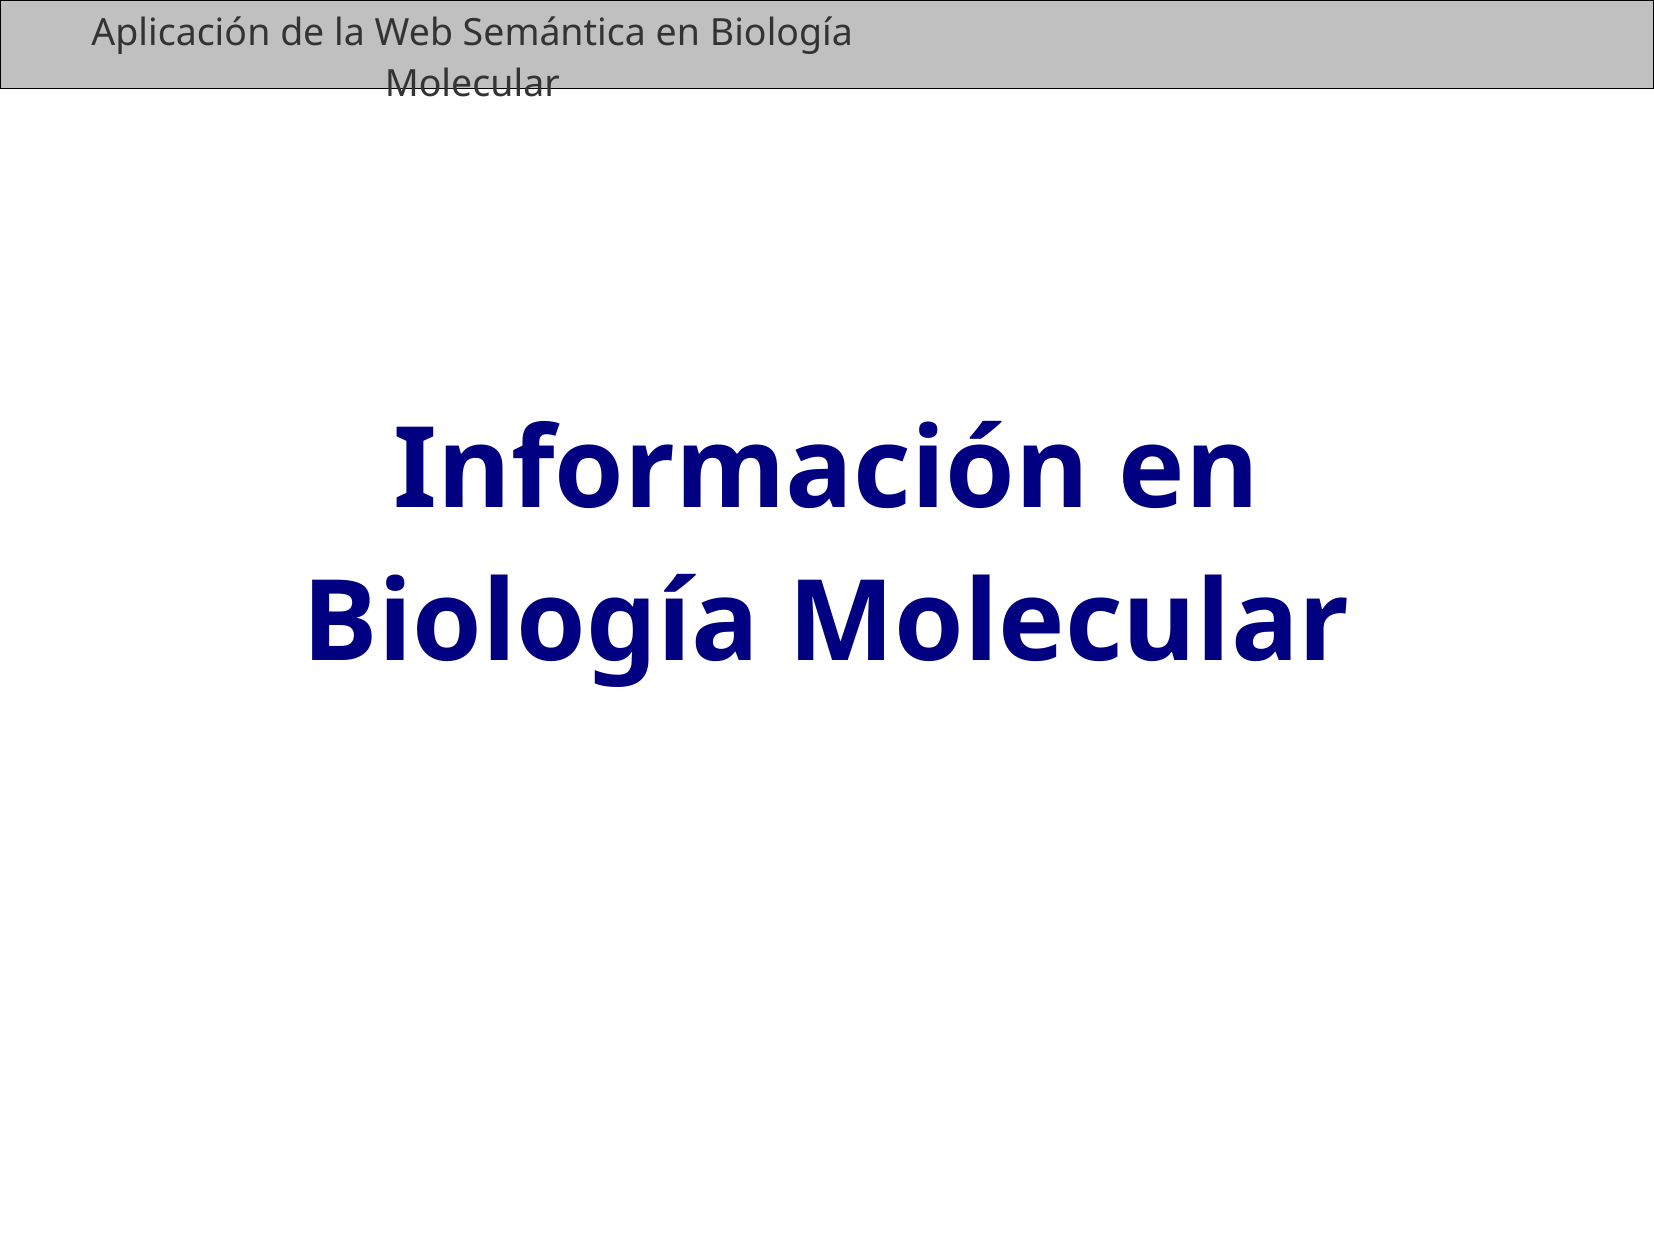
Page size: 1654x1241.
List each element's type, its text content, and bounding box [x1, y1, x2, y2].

text_box Información en Biología Molecular [206, 381, 1447, 699]
text_box [0, 0, 1654, 89]
text_box Aplicación de la Web Semántica en Biología Molecular [0, 23, 945, 89]
